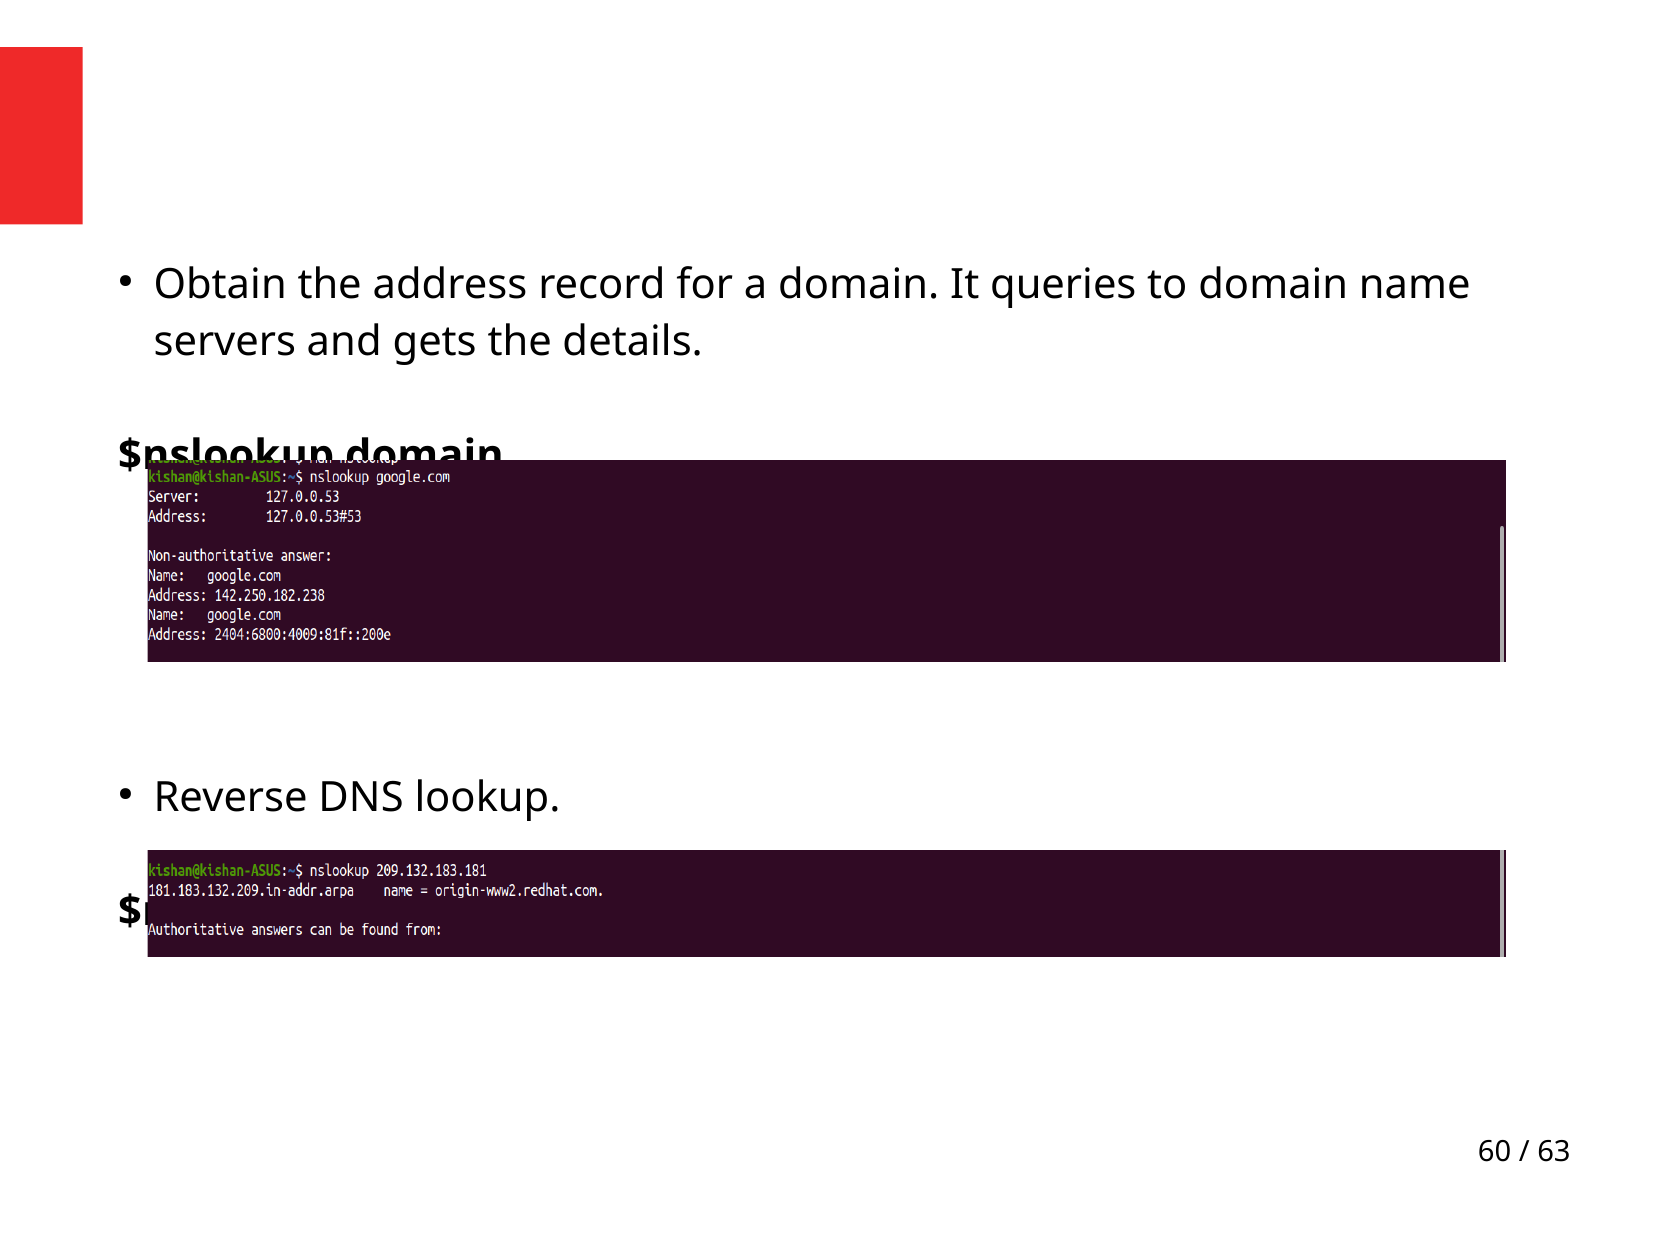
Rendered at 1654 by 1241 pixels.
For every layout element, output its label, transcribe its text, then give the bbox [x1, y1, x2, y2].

picture [147, 850, 1506, 957]
picture [147, 460, 1506, 662]
subtitle Obtain the address record for a domain. It queries to domain name servers and gets the details. $nslookup domain Reverse DNS lookup. $nslookup IP Address [118, 253, 1536, 1152]
